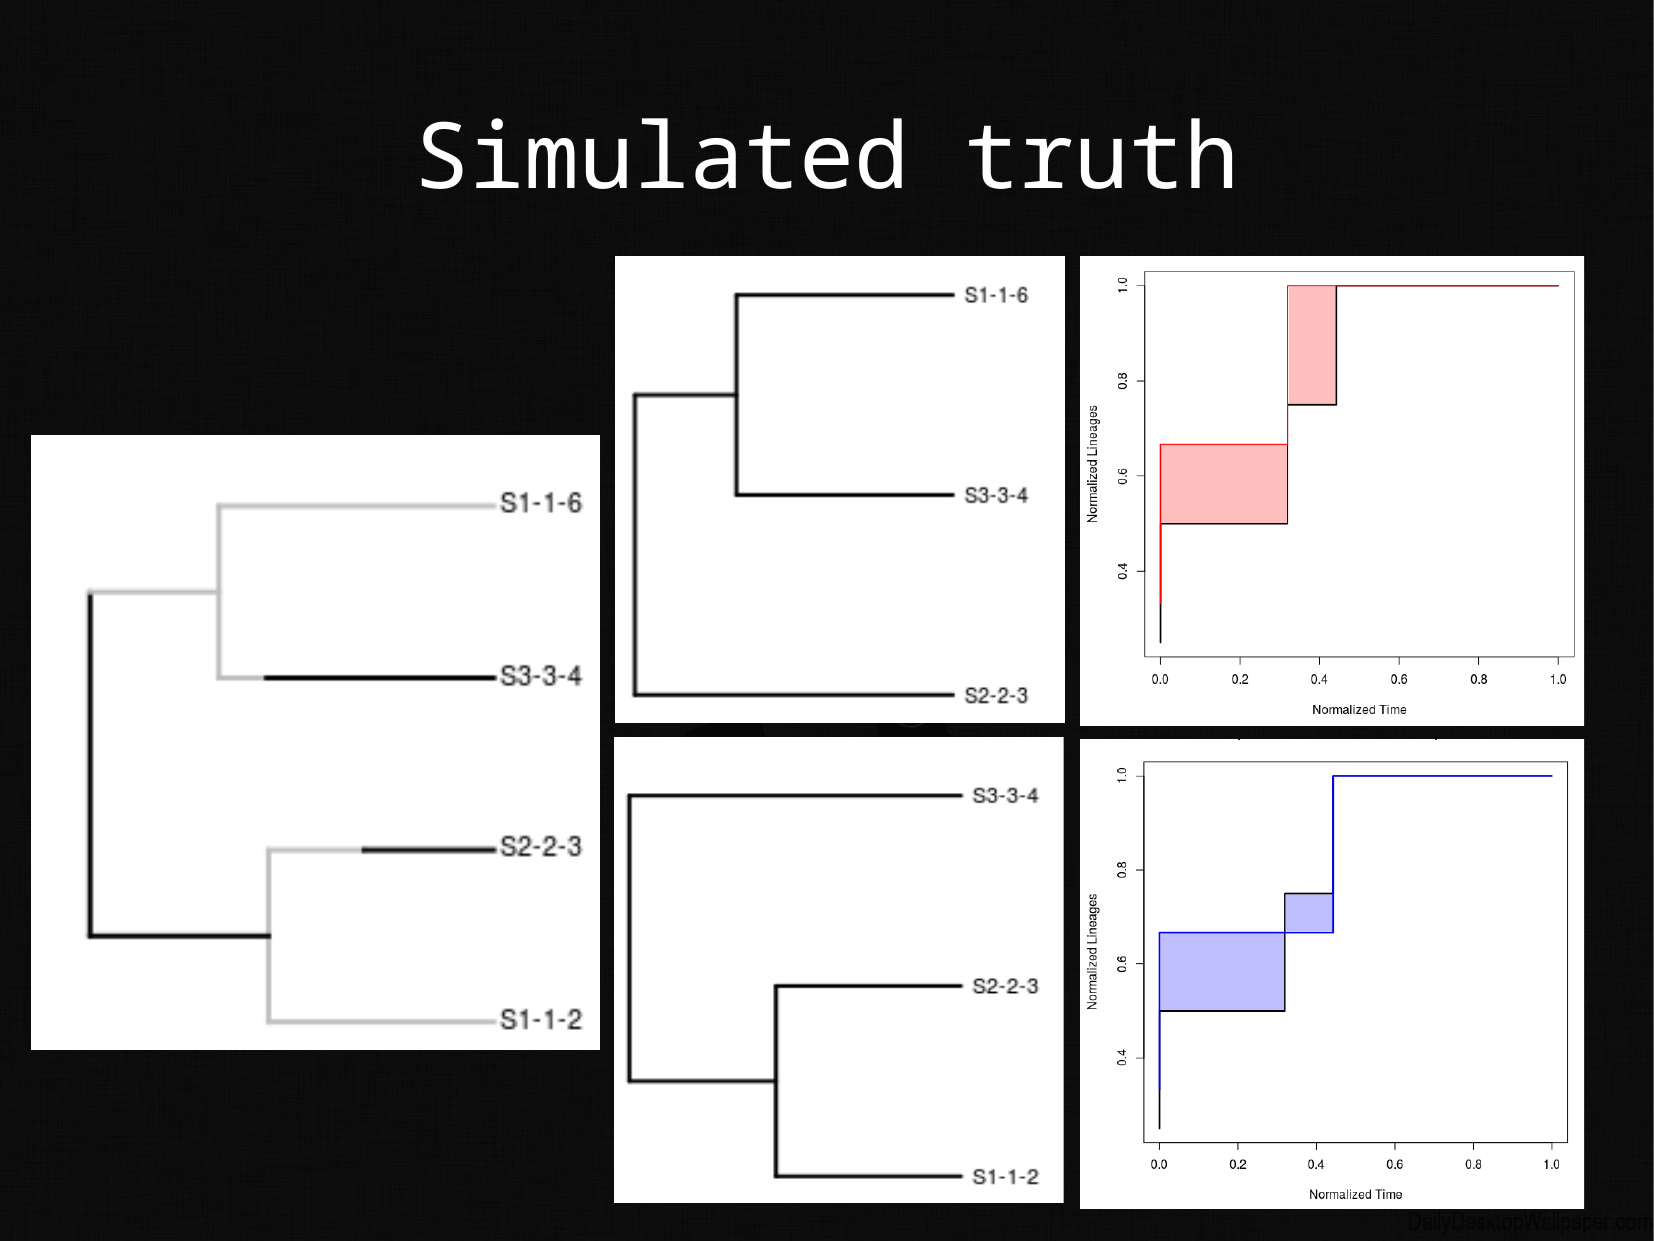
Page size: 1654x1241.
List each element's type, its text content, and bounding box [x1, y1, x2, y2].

title Simulated truth [82, 49, 1571, 257]
picture [0, 0, 1654, 1241]
